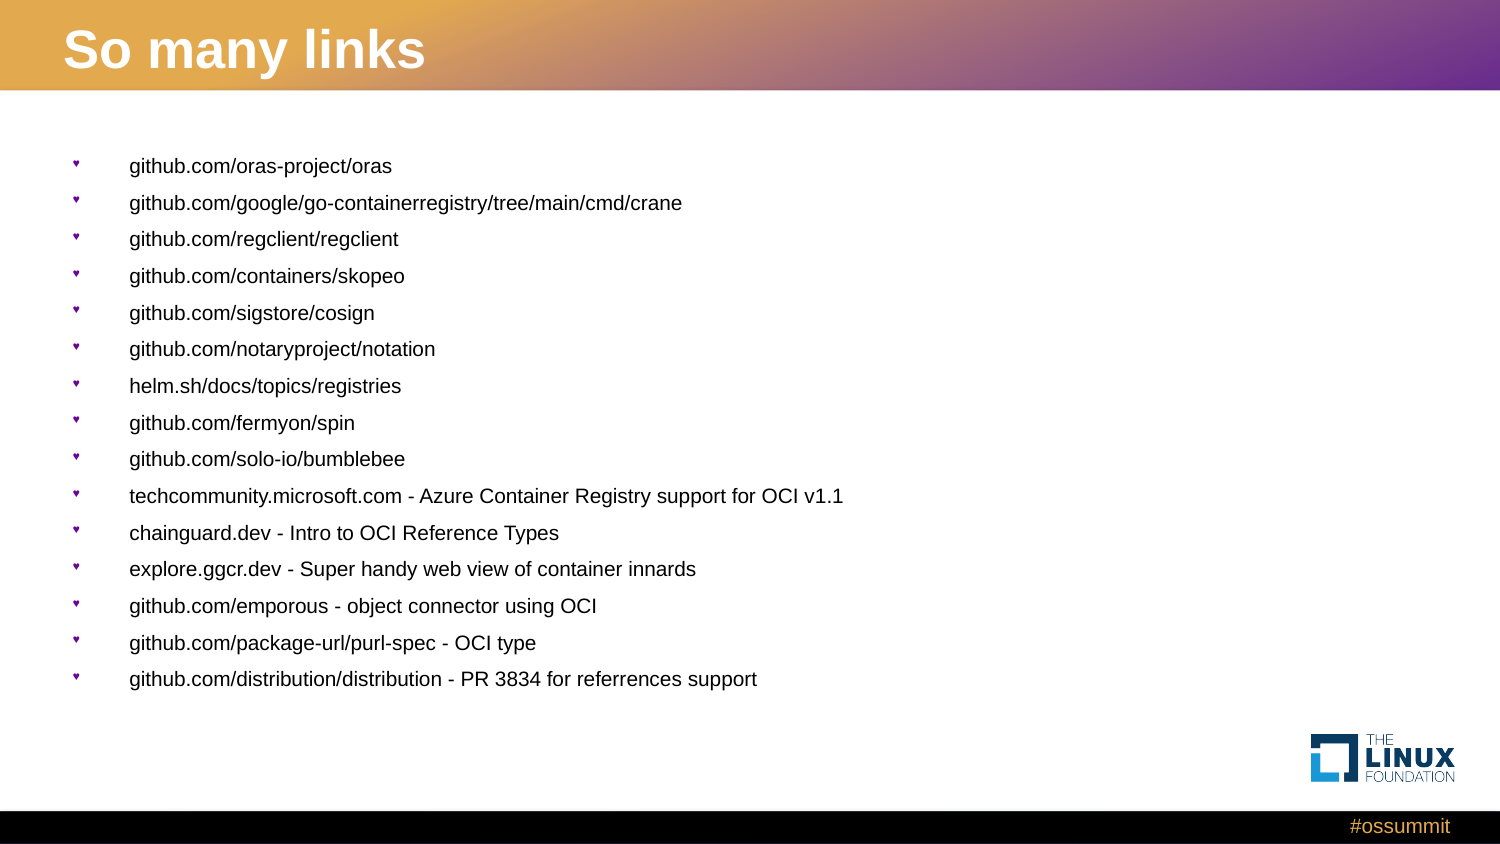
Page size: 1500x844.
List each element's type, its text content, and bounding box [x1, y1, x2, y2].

picture [1311, 734, 1455, 782]
picture [0, 0, 1500, 90]
list github.com/oras-project/oras github.com/google/go-containerregistry/tree/main/cmd/crane github.com/regclient/regclient github.com/containers/skopeo github.com/sigstore/cosign github.com/notaryproject/notation helm.sh/docs/topics/registries github.com/fermyon/spin github.com/solo-io/bumblebee techcommunity.microsoft.com - Azure Container Registry support for OCI v1.1 chainguard.dev - Intro to OCI Reference Types explore.ggcr.dev - Super handy web view of container innards github.com/emporous - object connector using OCI github.com/package-url/purl-spec - OCI type github.com/distribution/distribution - PR 3834 for referrences support [58, 145, 1269, 754]
title So many links [48, 6, 1425, 87]
